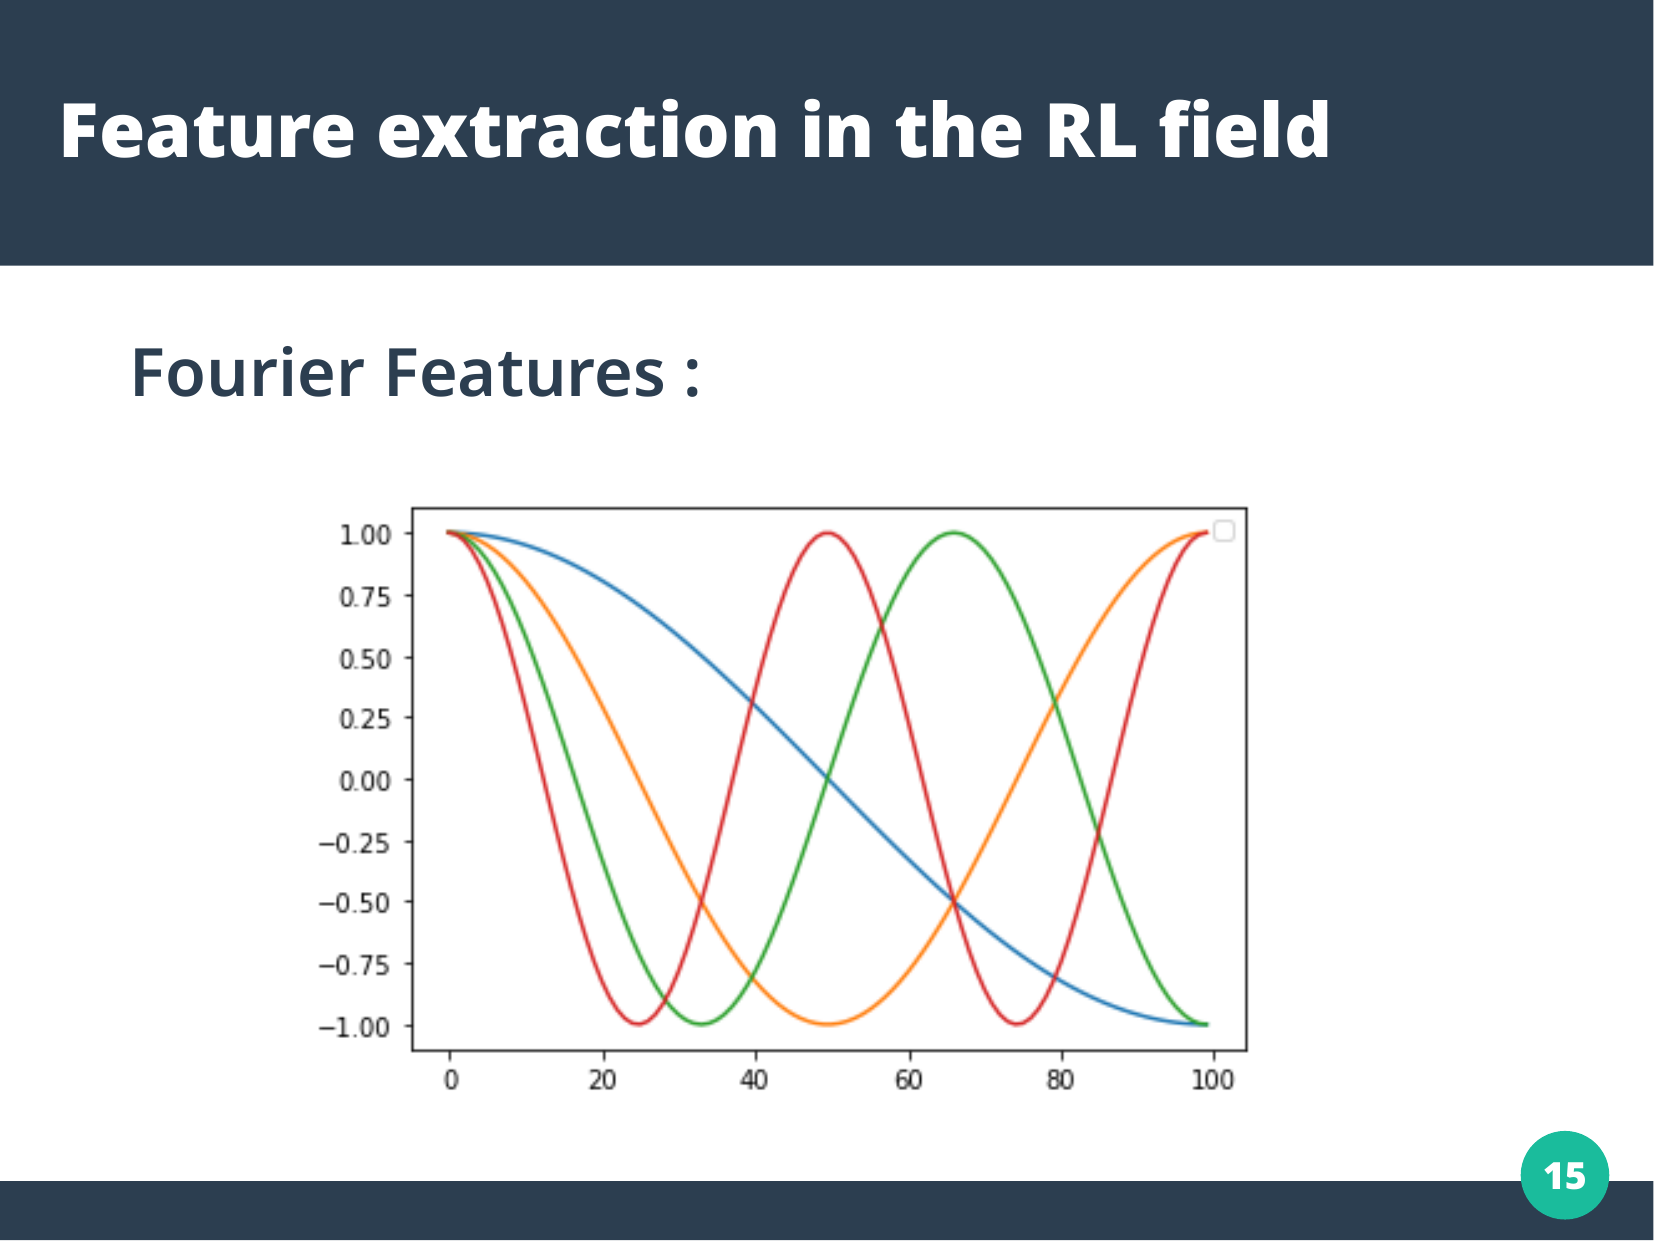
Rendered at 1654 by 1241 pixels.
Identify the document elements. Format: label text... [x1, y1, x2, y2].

picture [300, 493, 1261, 1111]
title Feature extraction in the RL field [59, 49, 1595, 207]
list Fourier Features : [59, 324, 1595, 1152]
